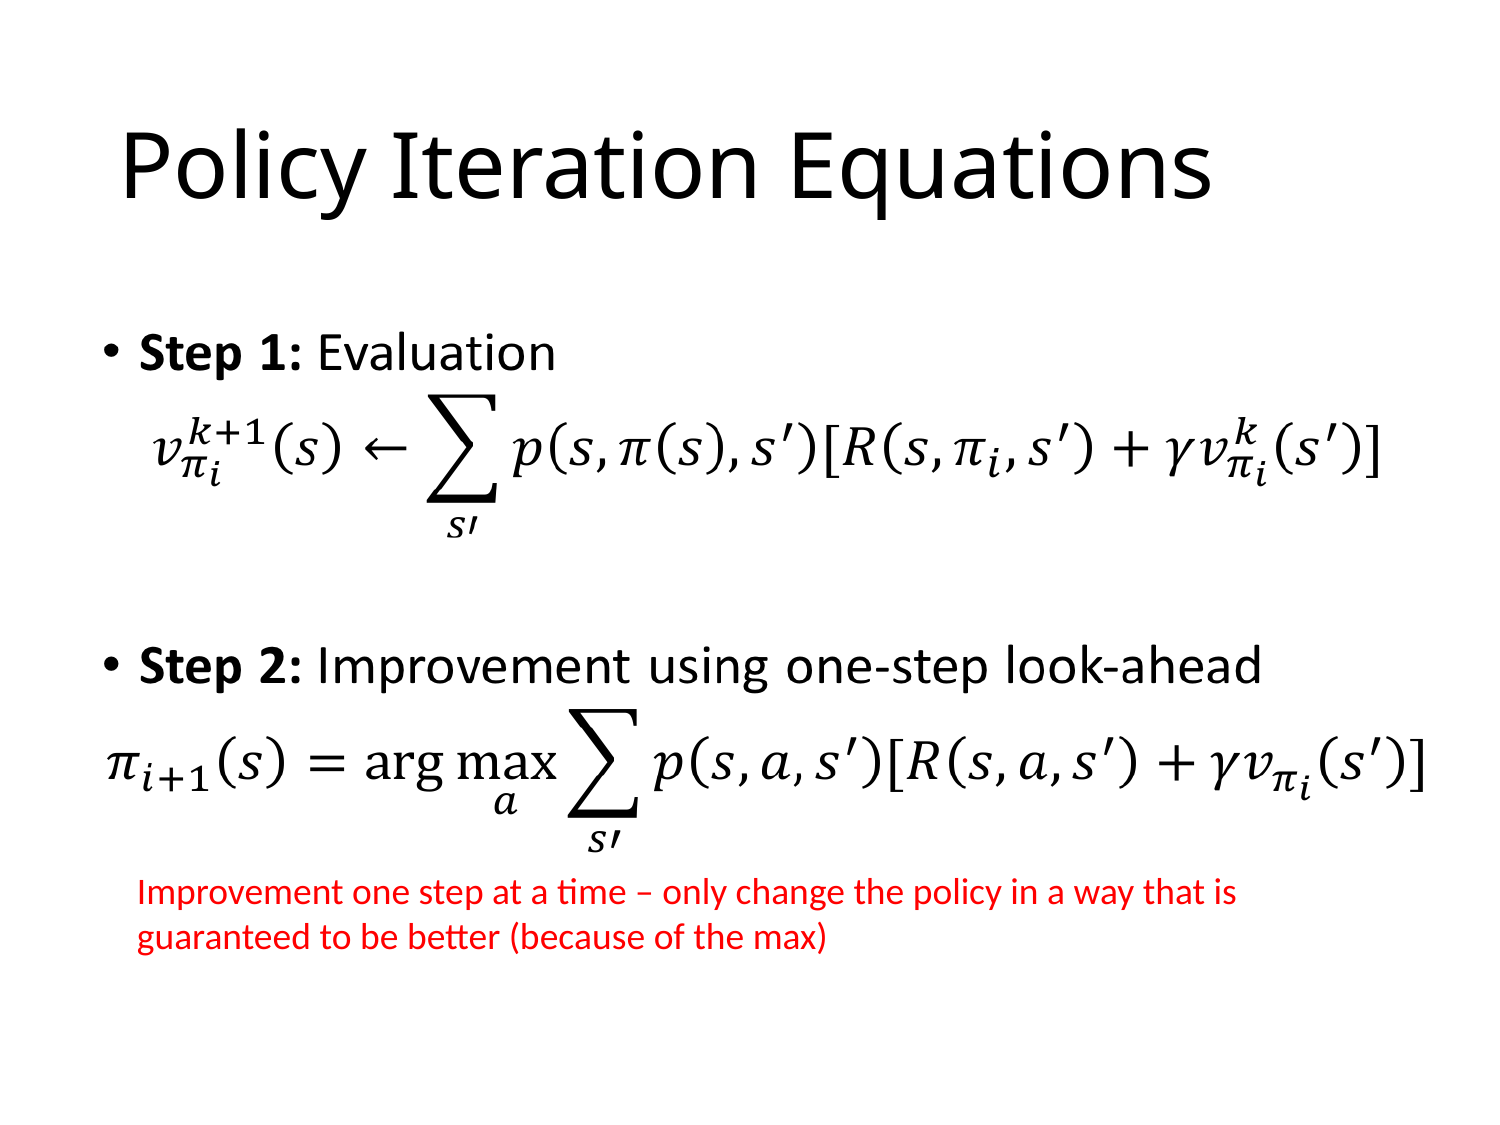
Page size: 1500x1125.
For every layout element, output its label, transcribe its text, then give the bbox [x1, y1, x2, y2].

list [69, 299, 1448, 1014]
title Policy Iteration Equations [103, 59, 1397, 278]
text_box Improvement one step at a time – only change the policy in a way that is guaranteed to be better (because of the max) [122, 859, 1312, 965]
